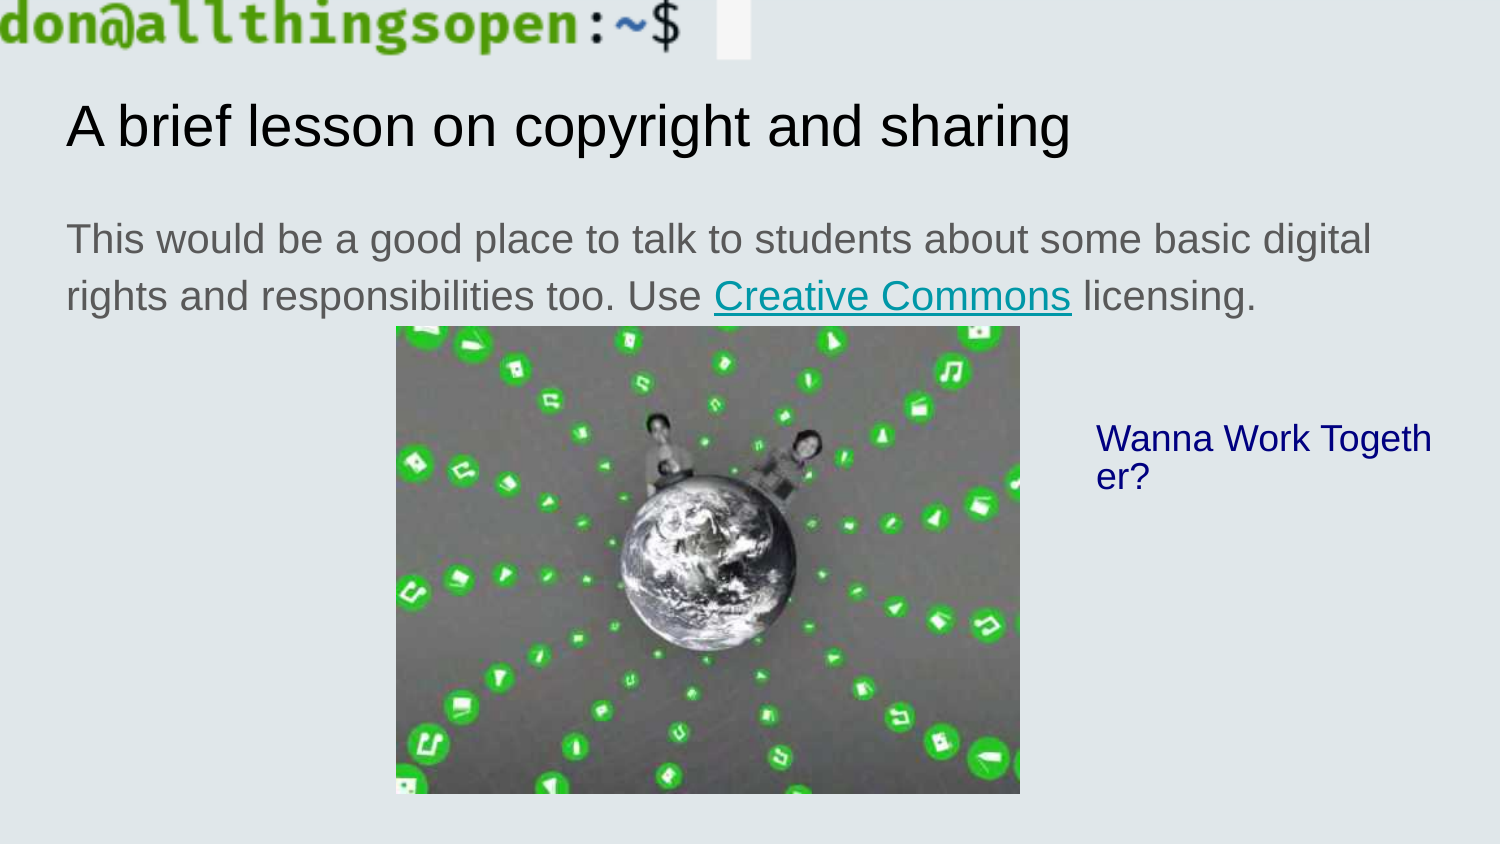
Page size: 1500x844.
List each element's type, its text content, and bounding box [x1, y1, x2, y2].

title A brief lesson on copyright and sharing [51, 72, 1449, 167]
list This would be a good place to talk to students about some basic digital rights and responsibilities too. Use Creative Commons licensing. [51, 189, 1449, 327]
text_box Wanna Work Together? [1081, 399, 1449, 475]
picture [0, 0, 1500, 844]
